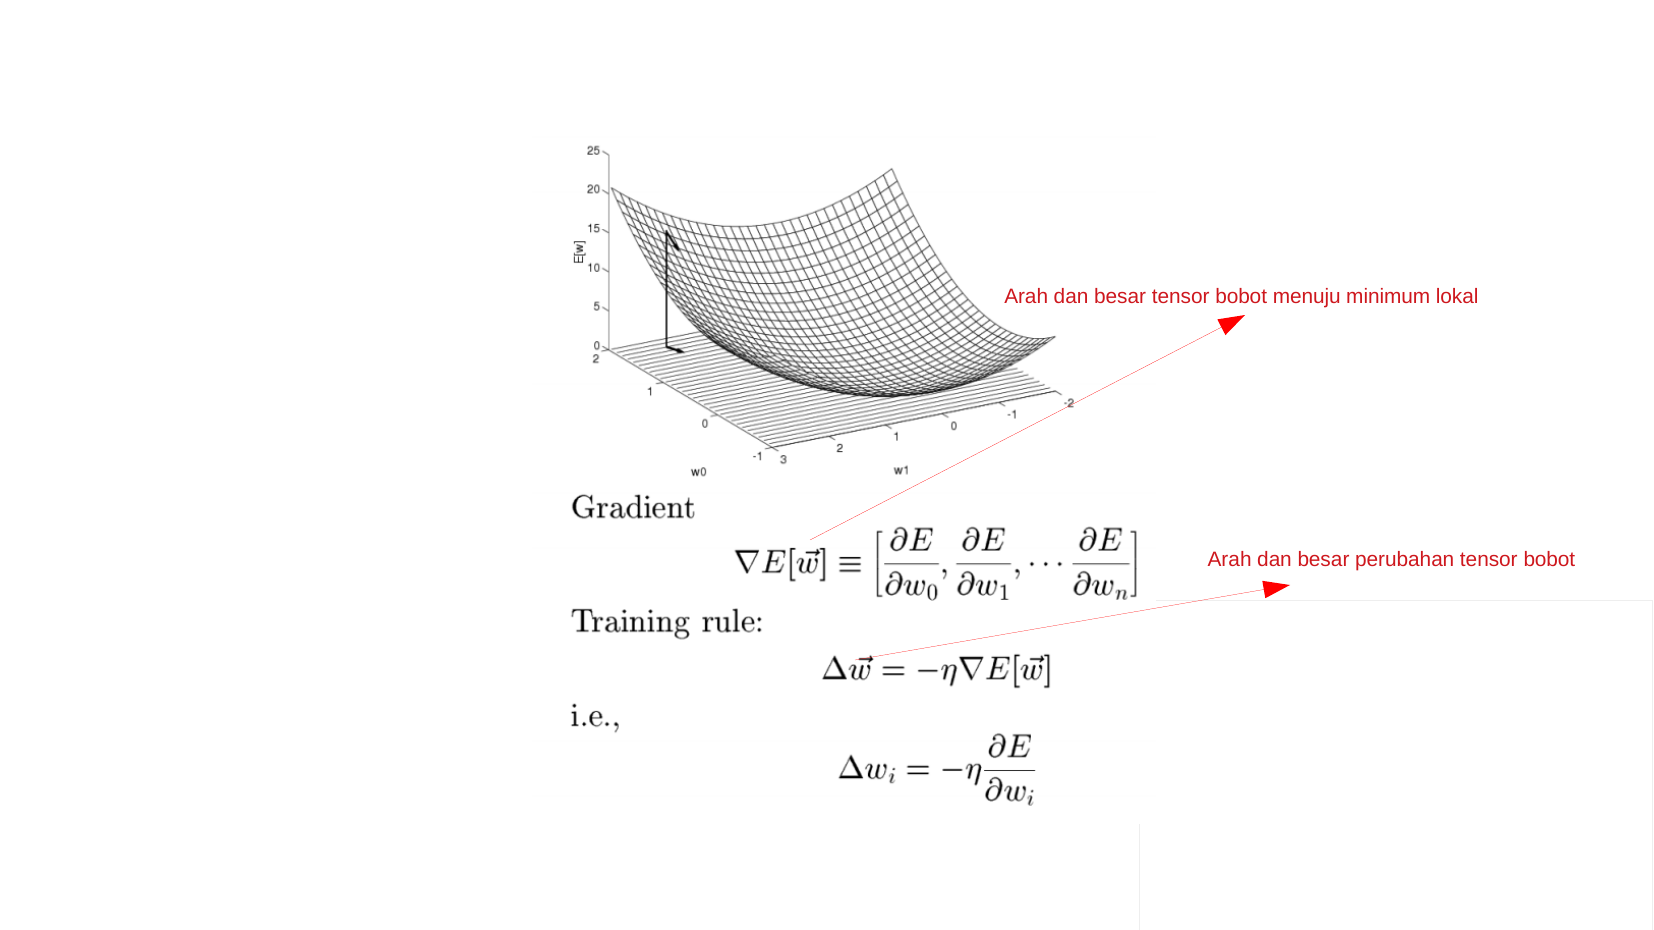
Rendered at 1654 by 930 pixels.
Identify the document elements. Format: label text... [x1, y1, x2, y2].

picture [525, 119, 1156, 824]
text_box Arah dan besar tensor bobot menuju minimum lokal [989, 276, 1494, 316]
text_box Arah dan besar perubahan tensor bobot [1192, 540, 1591, 579]
